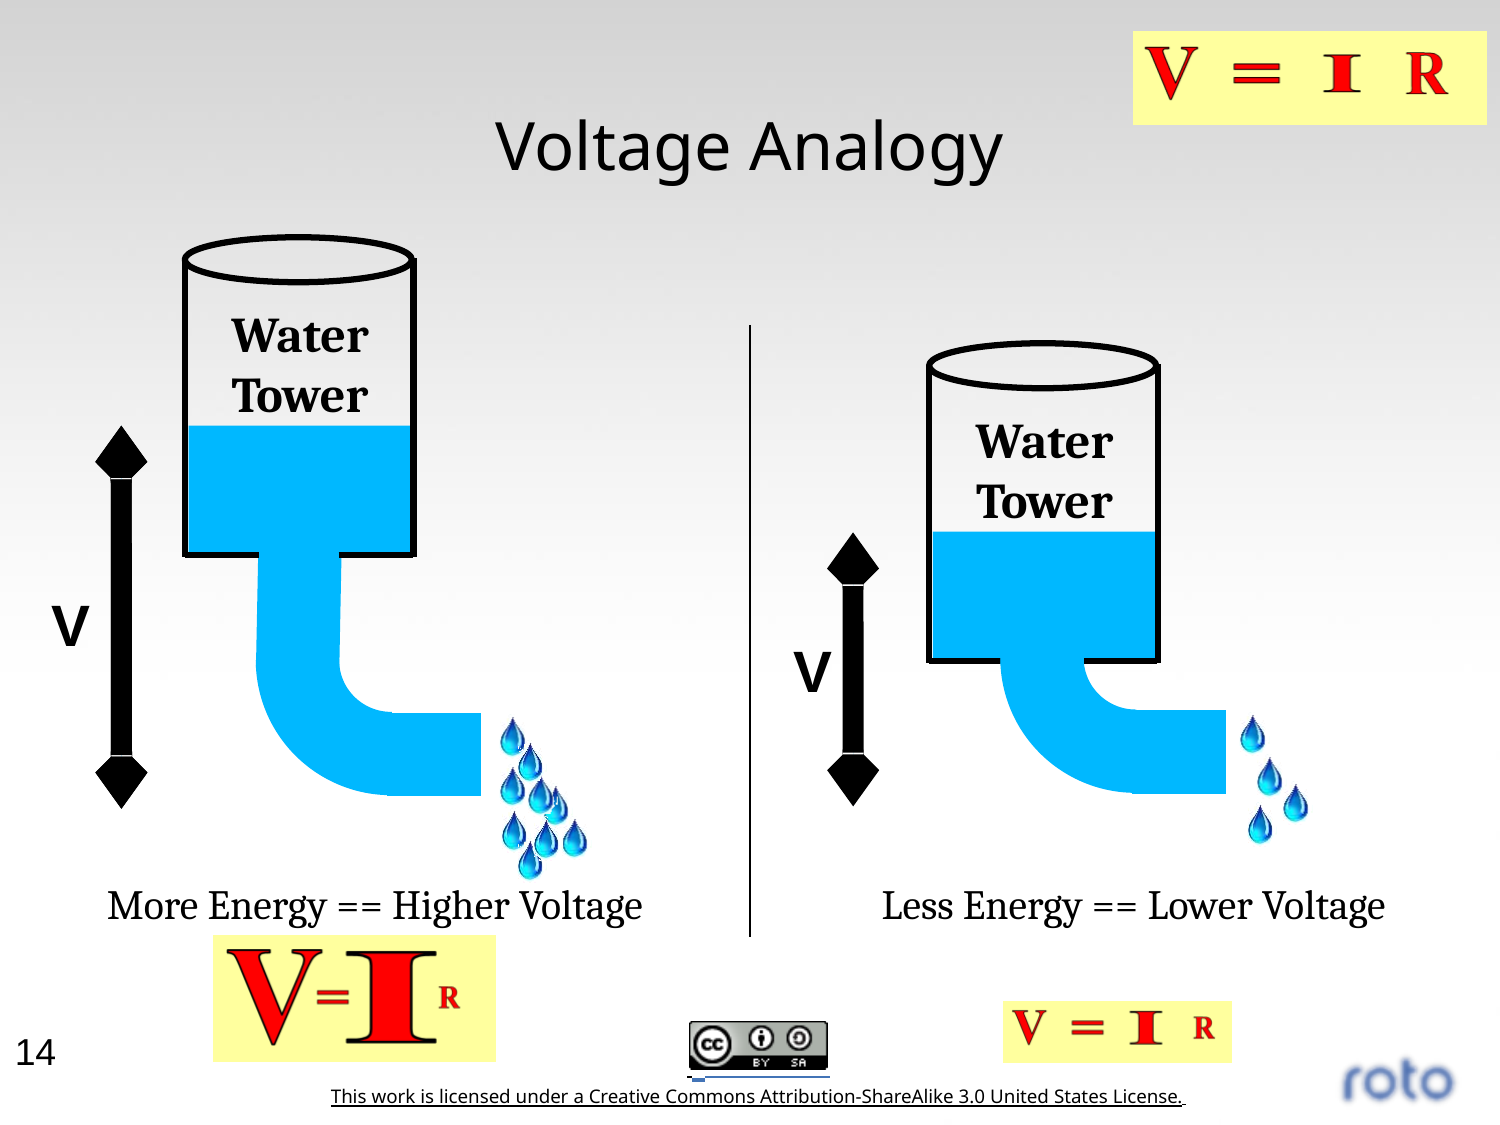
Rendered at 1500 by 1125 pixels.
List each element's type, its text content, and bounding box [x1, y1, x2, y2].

title Voltage Analogy [112, 49, 1388, 238]
text_box V [10, 581, 132, 667]
text_box Less Energy == Lower Voltage [758, 870, 1500, 935]
text_box V [752, 626, 874, 712]
picture [0, 0, 1500, 1125]
text_box Water Tower [188, 294, 410, 425]
text_box Water Tower [932, 400, 1155, 531]
text_box [188, 425, 410, 556]
text_box [932, 531, 1155, 658]
text_box More Energy == Higher Voltage [0, 870, 749, 935]
